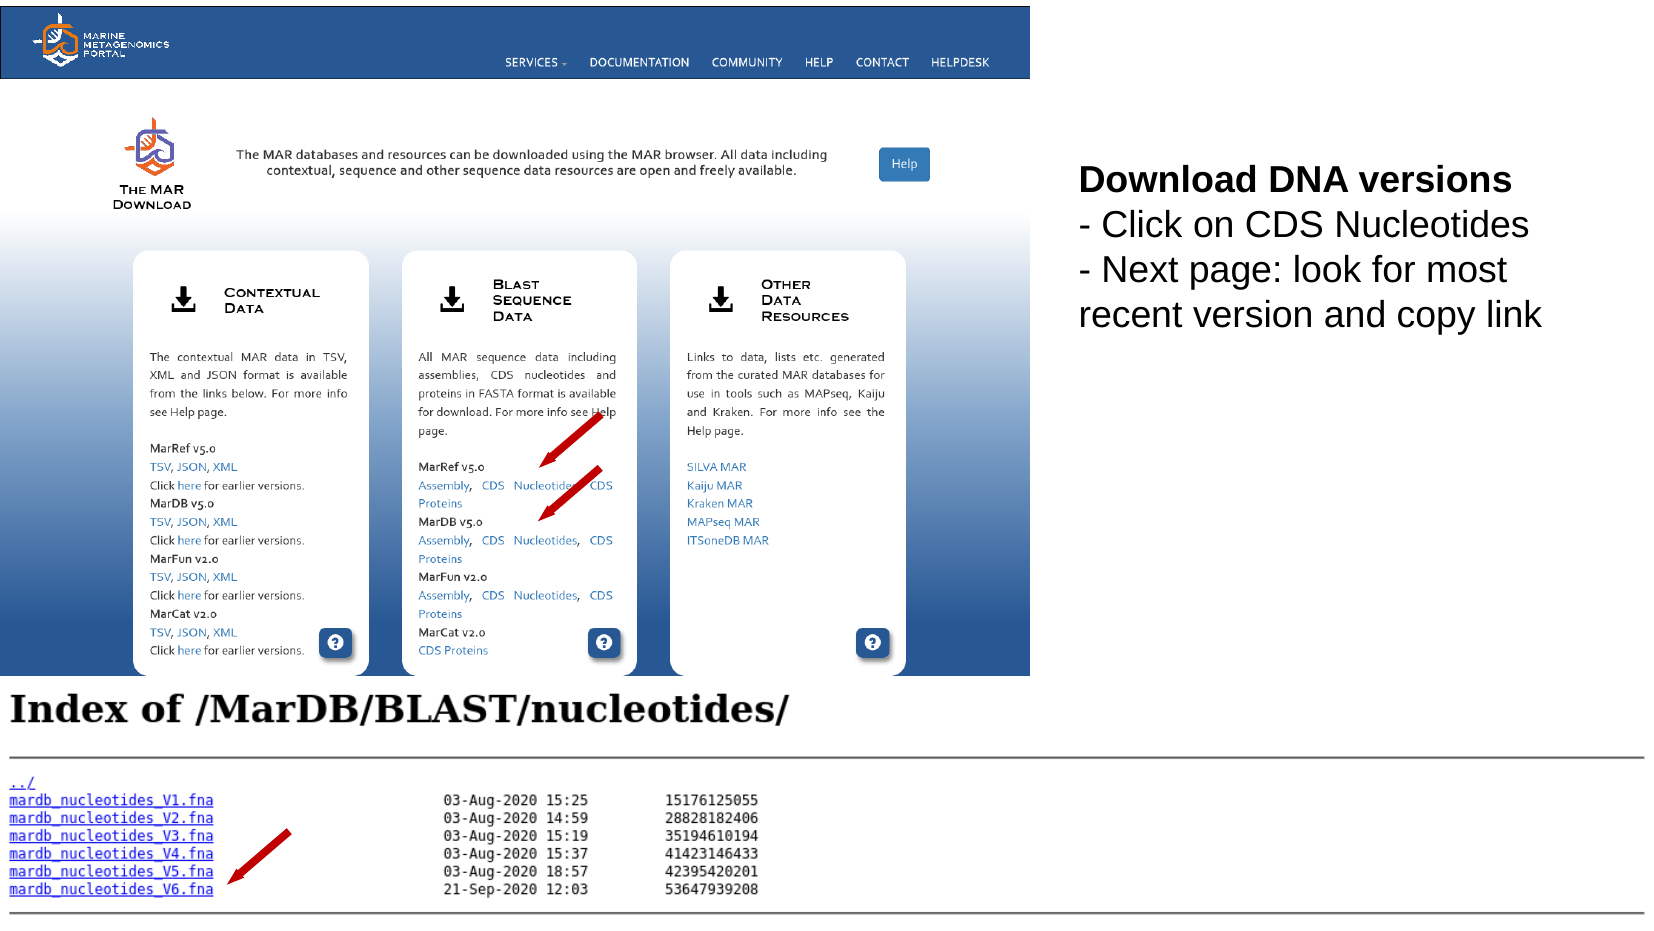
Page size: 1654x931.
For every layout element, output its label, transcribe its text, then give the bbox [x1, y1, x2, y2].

picture [0, 6, 1654, 924]
text_box Download DNA versions - Click on CDS Nucleotides - Next page: look for most recent version and copy link [1063, 147, 1632, 442]
